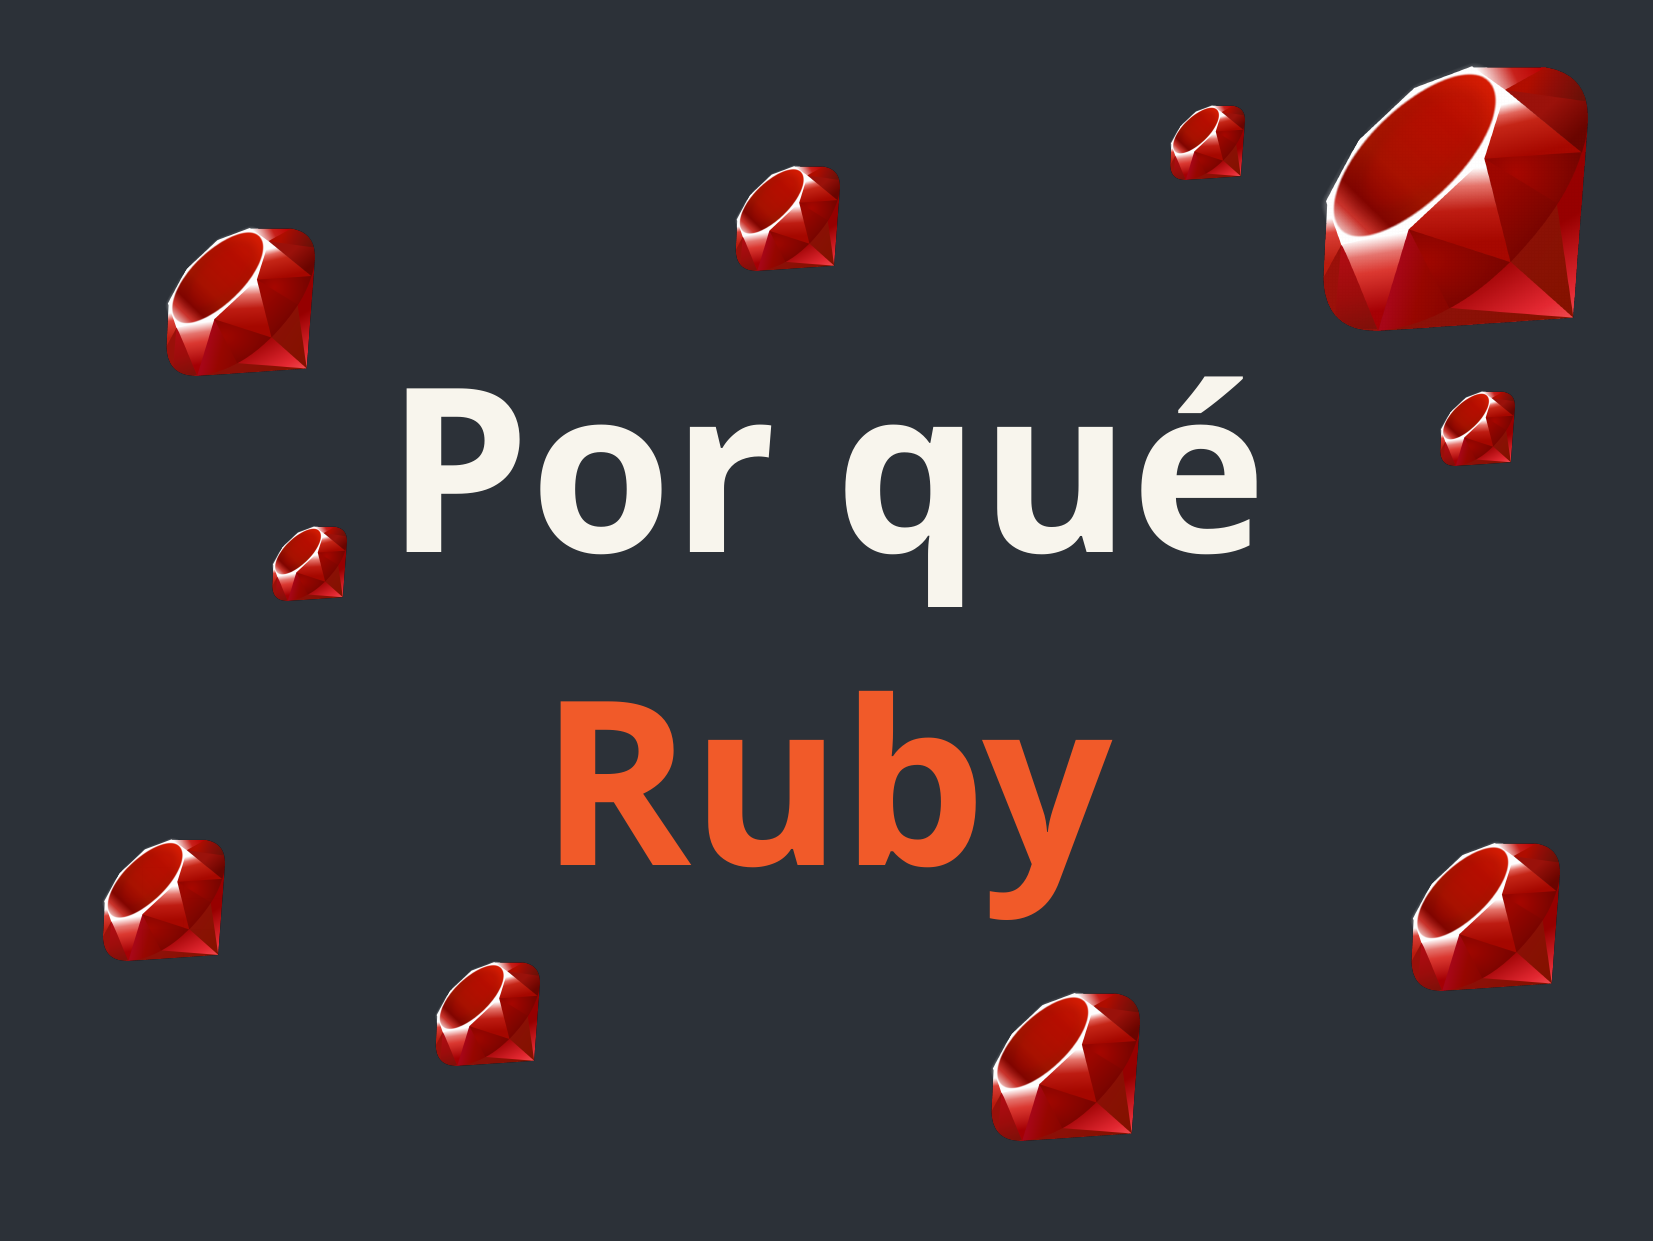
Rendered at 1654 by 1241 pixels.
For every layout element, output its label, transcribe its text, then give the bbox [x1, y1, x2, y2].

picture [1319, 61, 1588, 331]
picture [1439, 390, 1515, 466]
picture [1169, 104, 1245, 181]
picture [164, 225, 315, 376]
picture [434, 960, 540, 1066]
picture [734, 164, 840, 271]
picture [989, 990, 1140, 1141]
picture [271, 525, 347, 601]
title Por qué Ruby [271, 345, 1382, 896]
picture [101, 837, 225, 961]
picture [1409, 840, 1560, 991]
